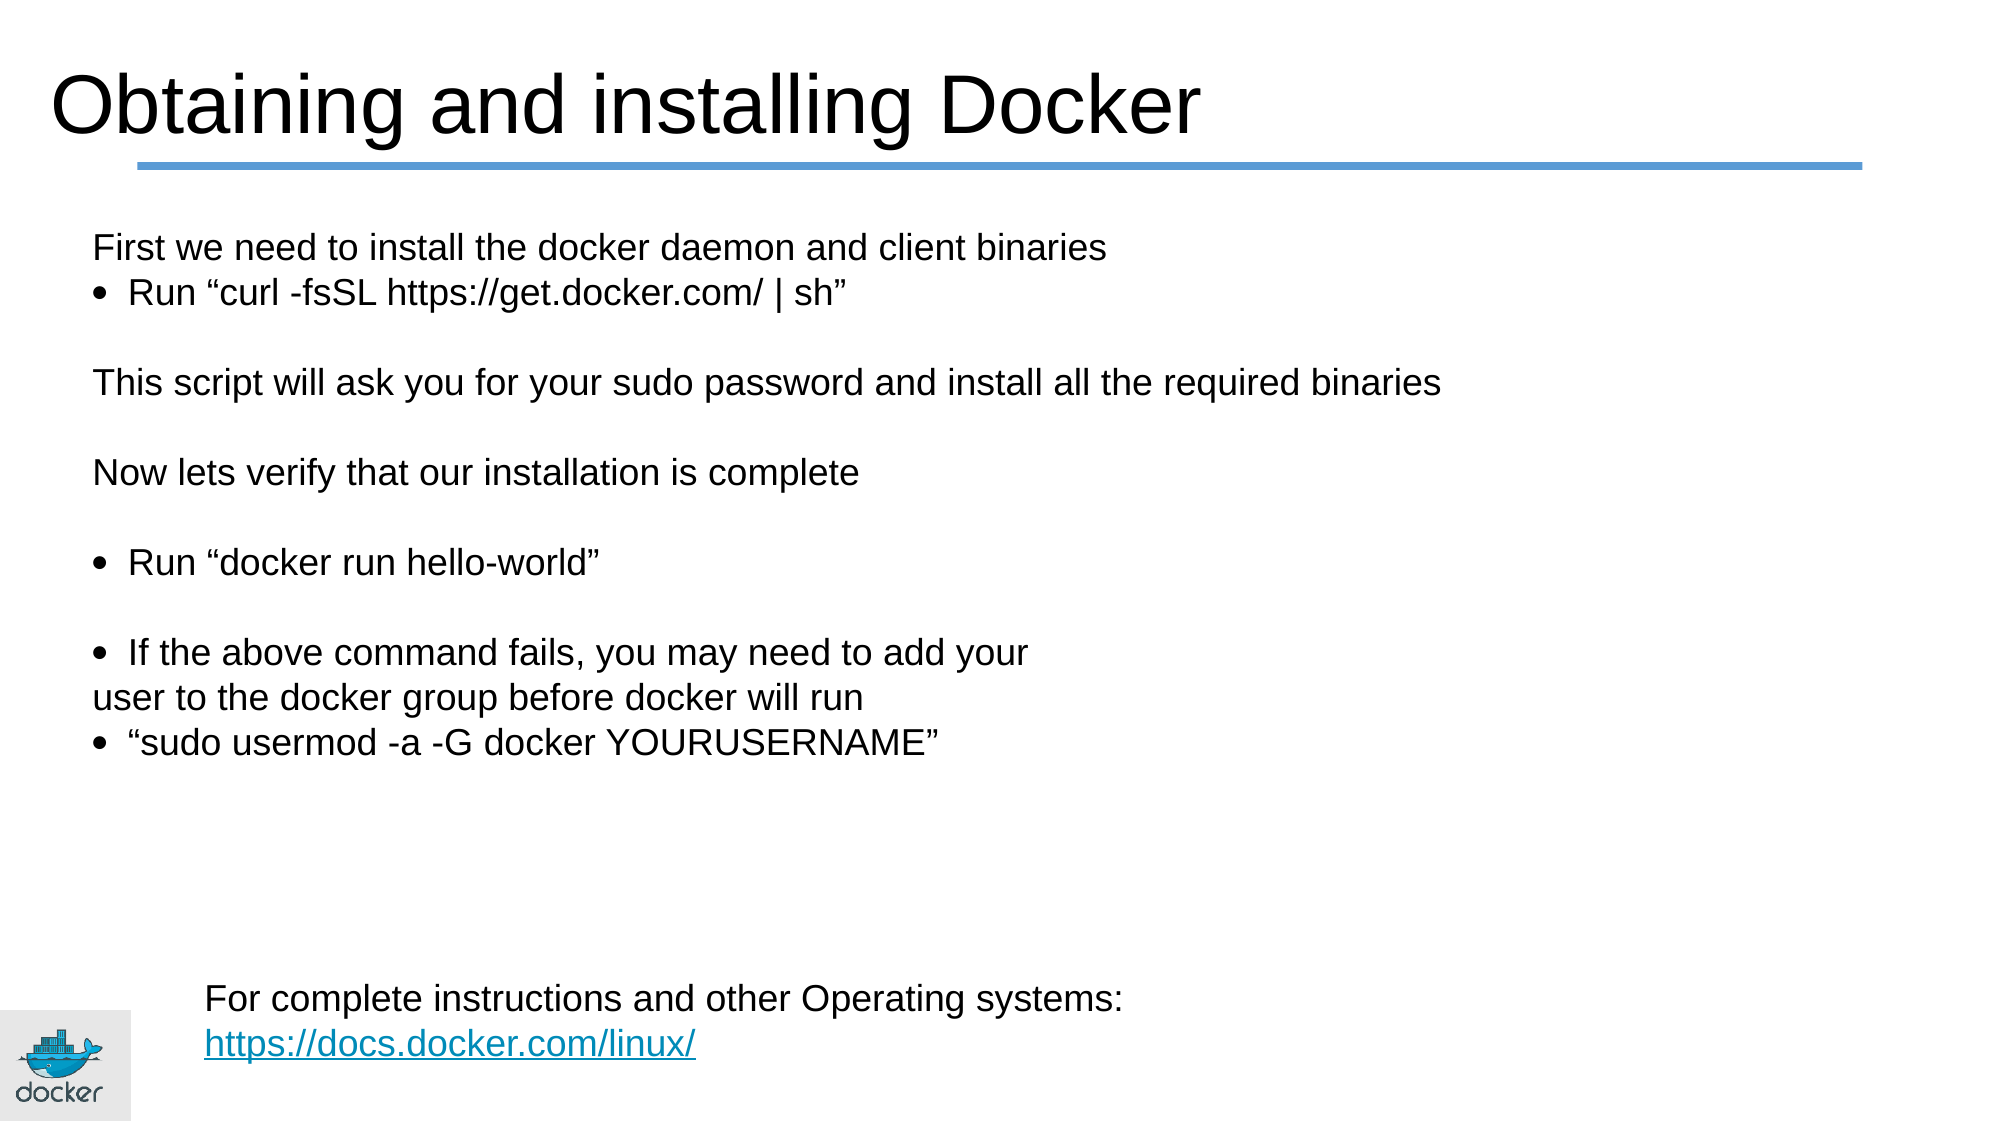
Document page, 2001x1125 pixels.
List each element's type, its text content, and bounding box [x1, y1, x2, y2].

text_box First we need to install the docker daemon and client binaries Run “curl -fsSL https://get.docker.com/ | sh” This script will ask you for your sudo password and install all the required binaries Now lets verify that our installation is complete Run “docker run hello-world” If the above command fails, you may need to add your user to the docker group before docker will run “sudo usermod -a -G docker YOURUSERNAME” [77, 215, 1979, 771]
text_box For complete instructions and other Operating systems: https://docs.docker.com/linux/ [189, 966, 1456, 1072]
text_box Obtaining and installing Docker [35, 42, 1612, 158]
picture [0, 1010, 131, 1121]
